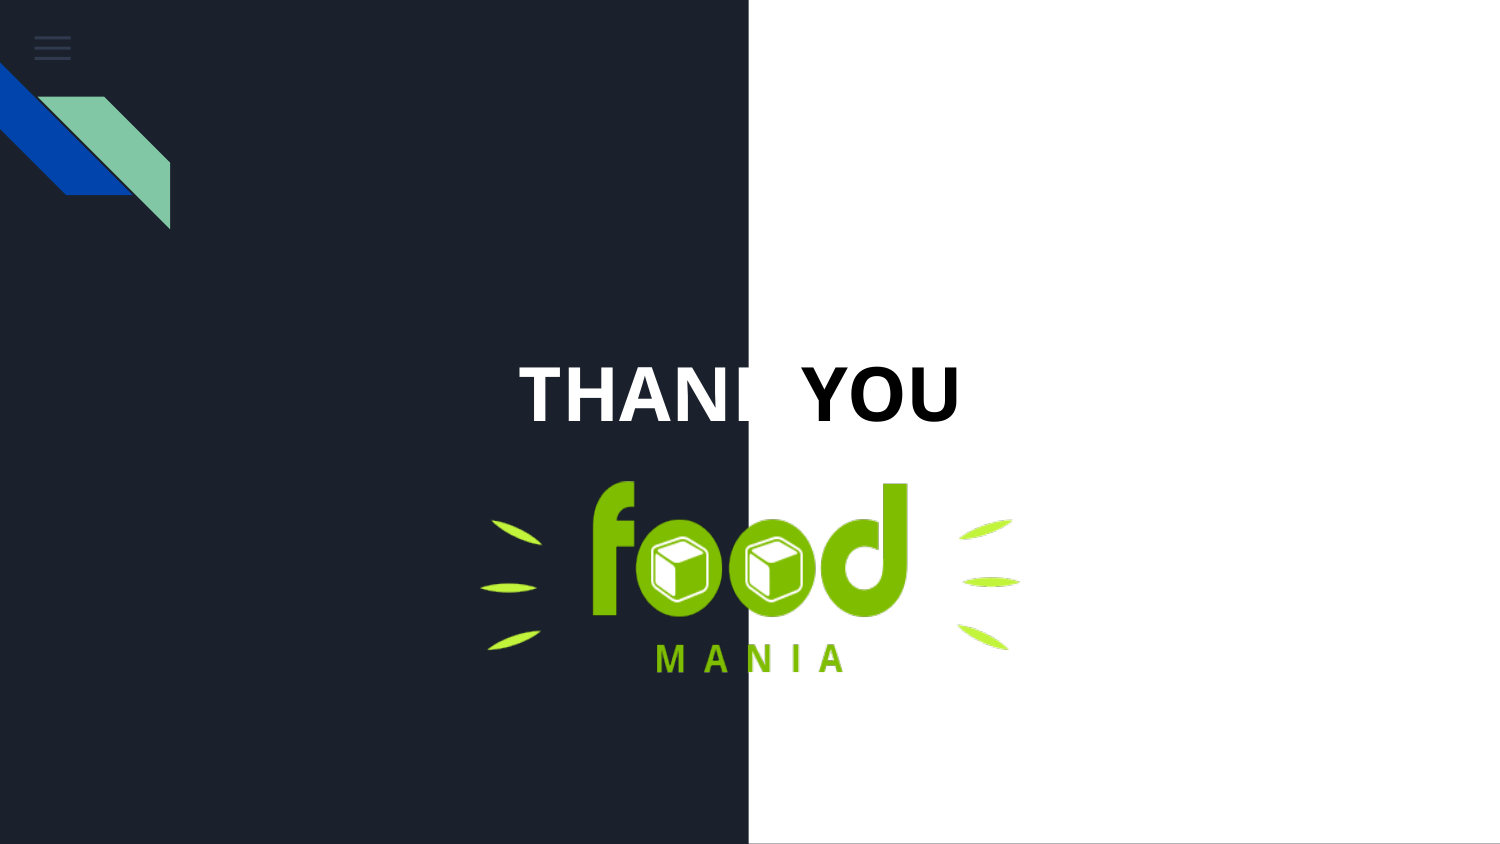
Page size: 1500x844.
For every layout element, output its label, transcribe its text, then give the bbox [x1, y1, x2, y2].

title THANK YOU [413, 331, 1077, 513]
picture [480, 480, 1020, 675]
